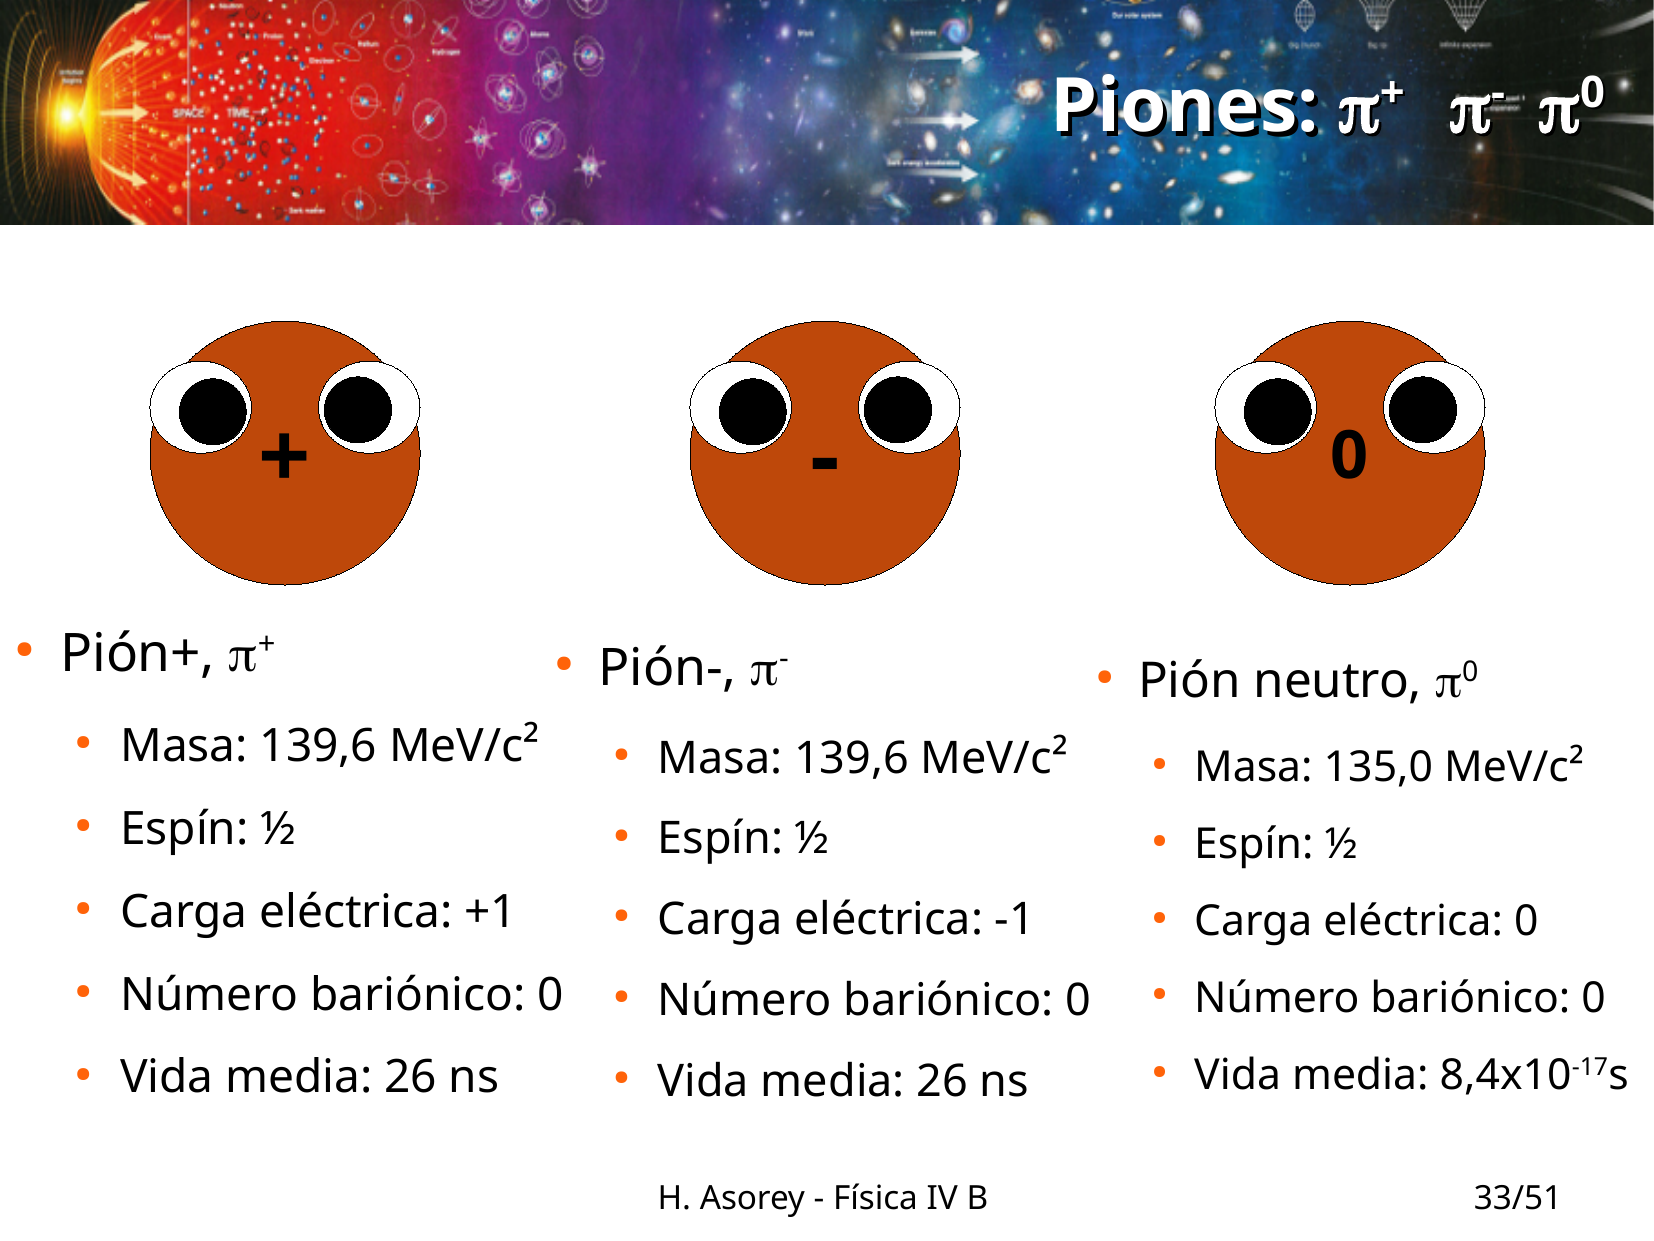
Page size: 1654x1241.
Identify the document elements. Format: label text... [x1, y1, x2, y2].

text_box [149, 361, 252, 454]
text_box [689, 361, 792, 454]
text_box [1383, 361, 1486, 454]
list Pión neutro, p0 Masa: 135,0 MeV/c² Espín: ½ Carga eléctrica: 0 Número bariónico: 0 Vida media: 8,4x10-17s [1082, 645, 1636, 1155]
text_box + [150, 321, 421, 586]
title Piones: p+ p- p0 [45, 15, 1606, 191]
text_box [858, 361, 961, 454]
picture [0, 0, 1654, 225]
text_box [1214, 361, 1317, 454]
list Pión+, p+ Masa: 139,6 MeV/c² Espín: ½ Carga eléctrica: +1 Número bariónico: 0 Vida media: 26 ns [0, 615, 571, 1155]
text_box [318, 361, 421, 454]
text_box - [690, 321, 961, 586]
list Pión-, p- Masa: 139,6 MeV/c² Espín: ½ Carga eléctrica: -1 Número bariónico: 0 Vida media: 26 ns [540, 630, 1100, 1155]
text_box 0 [1215, 321, 1486, 586]
